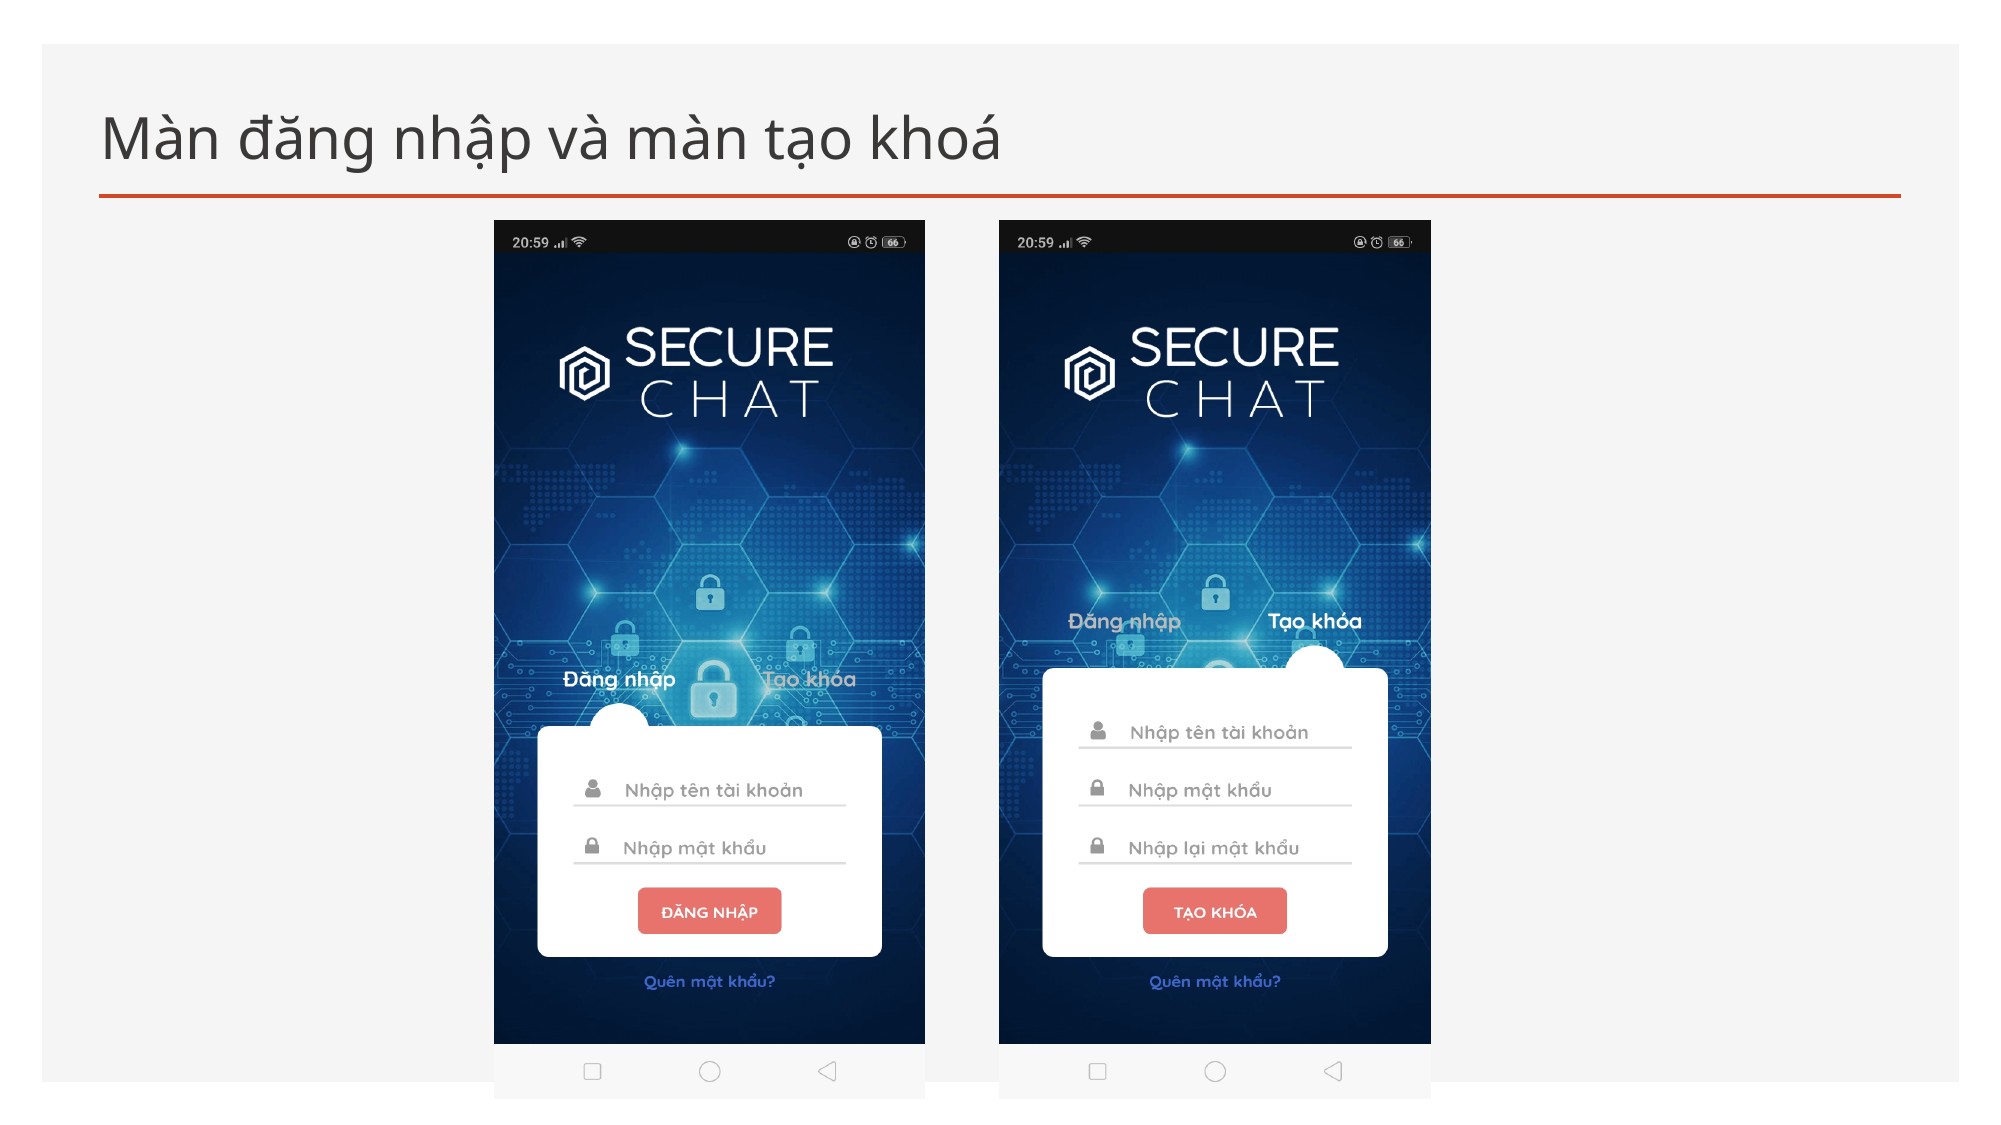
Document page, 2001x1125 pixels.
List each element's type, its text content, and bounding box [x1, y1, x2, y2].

picture [999, 220, 1431, 1099]
title Màn đăng nhập và màn tạo khoá [85, 73, 1214, 179]
picture [494, 220, 925, 1099]
